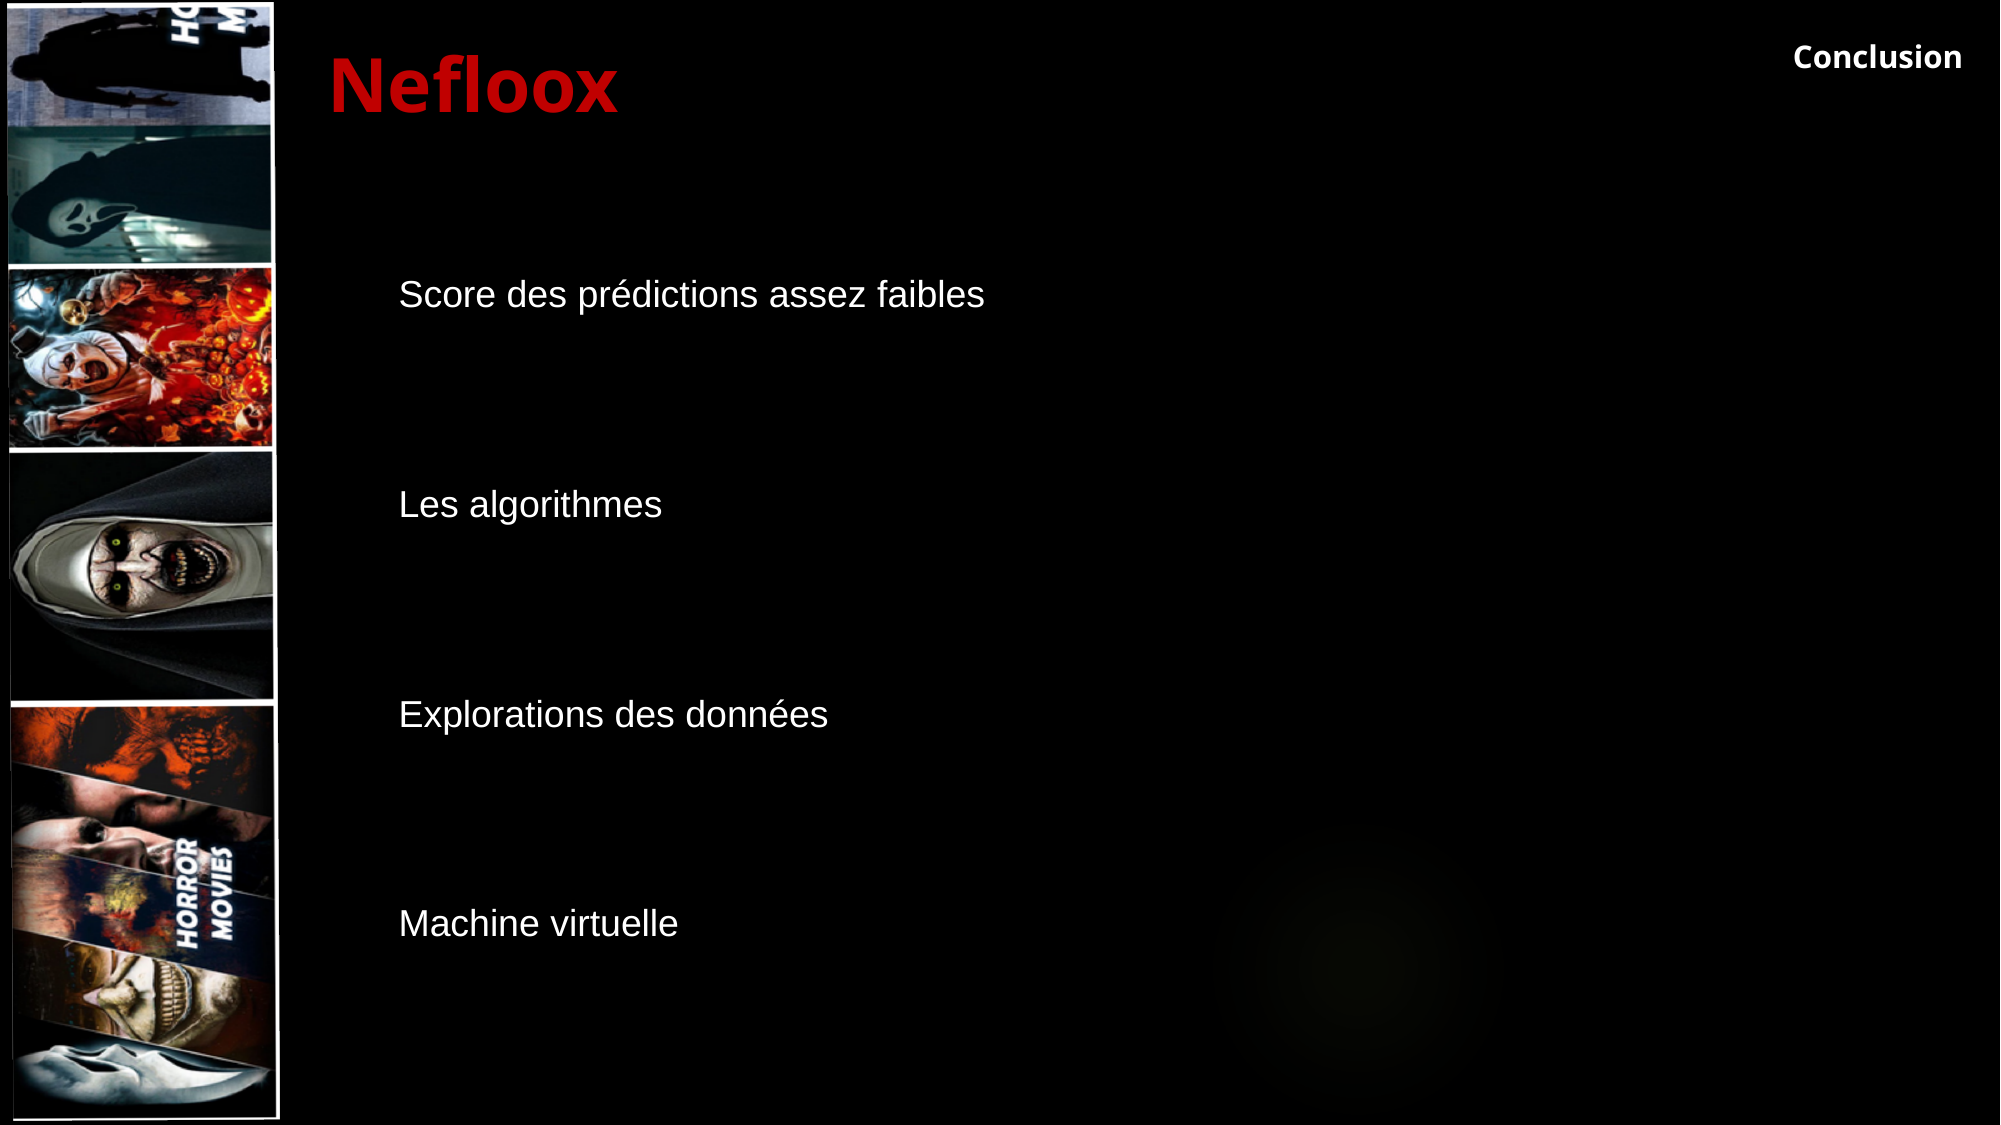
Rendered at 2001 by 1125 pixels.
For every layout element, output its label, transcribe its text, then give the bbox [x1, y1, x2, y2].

text_box Score des prédictions assez faibles Les algorithmes Explorations des données Machine virtuelle [383, 265, 1713, 1079]
text_box Conclusion [1122, 29, 1979, 120]
text_box Nefloox [312, 25, 680, 128]
picture [6, 1, 280, 1121]
